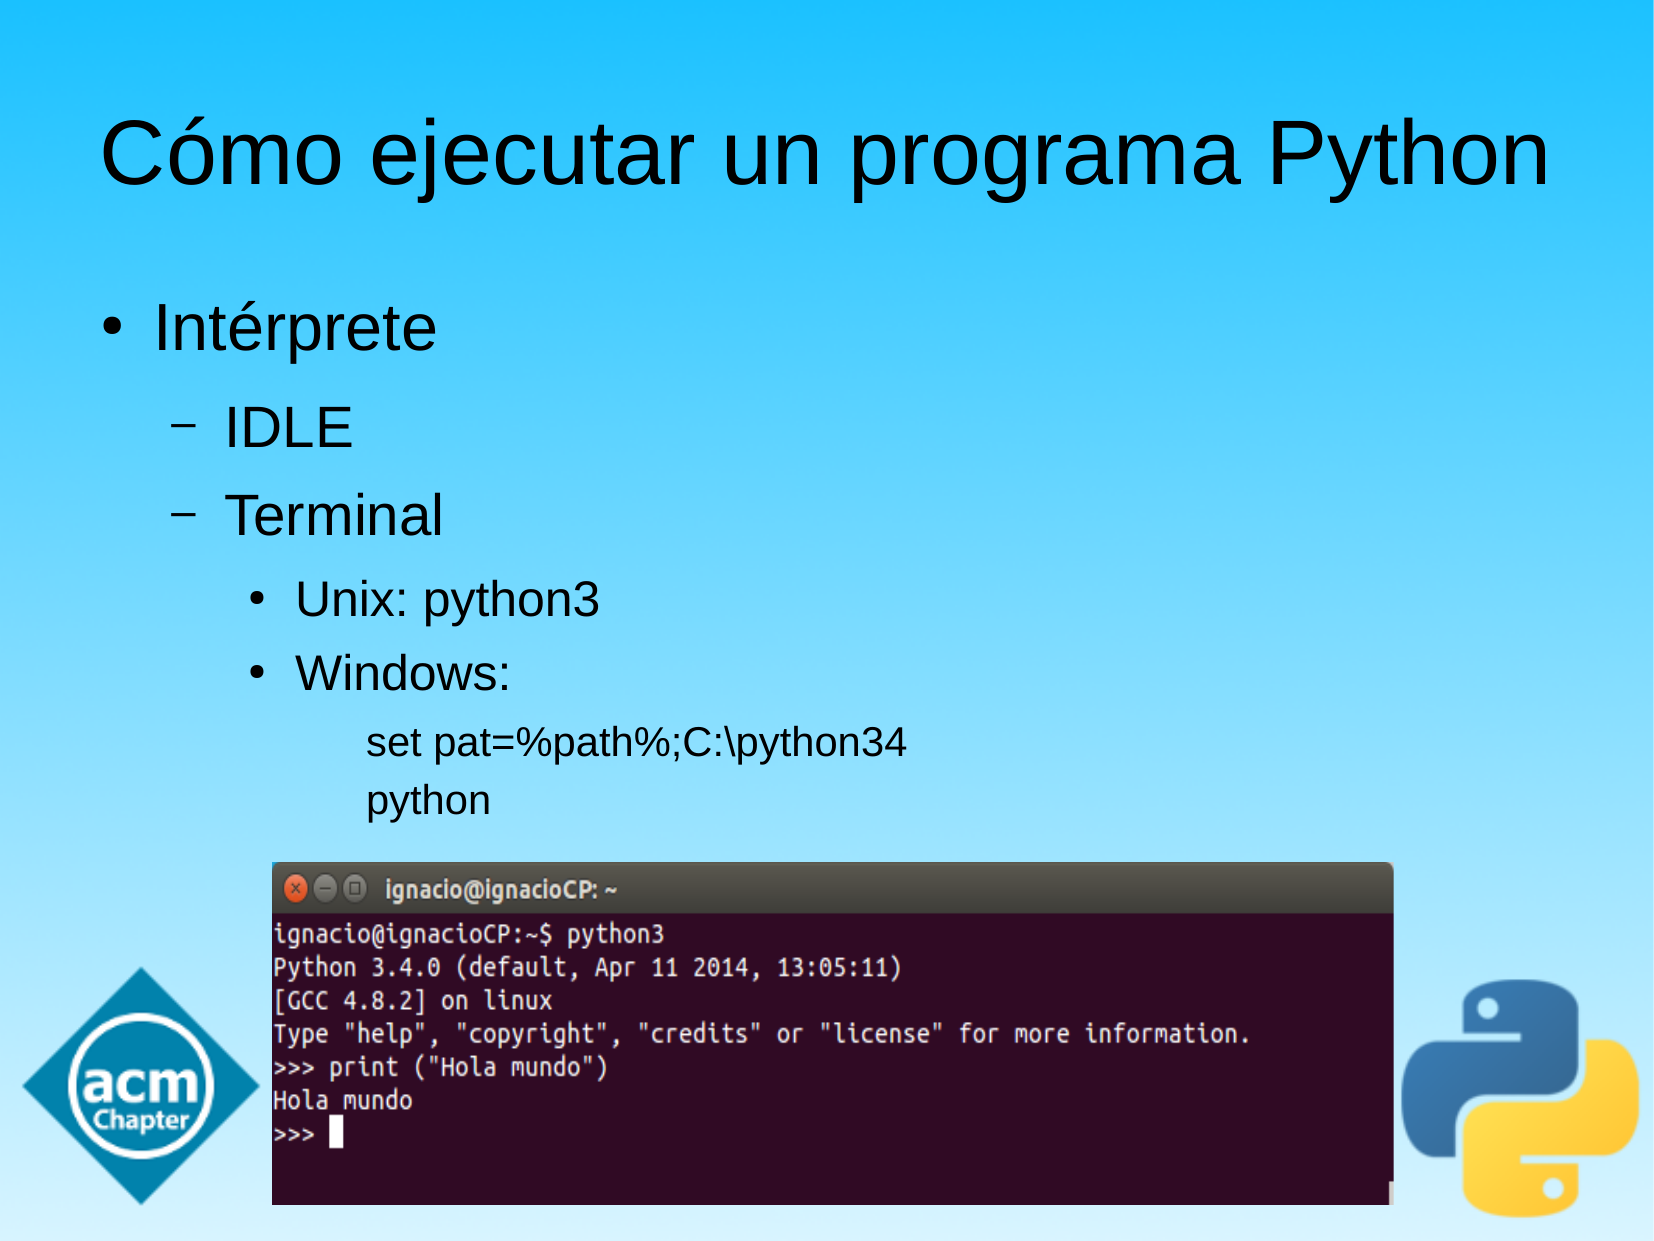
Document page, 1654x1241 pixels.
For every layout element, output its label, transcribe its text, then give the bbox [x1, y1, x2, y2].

list Intérprete IDLE Terminal Unix: python3 Windows: set pat=%path%;C:\python34 python [82, 290, 1571, 1010]
picture [0, 0, 1654, 1241]
title Cómo ejecutar un programa Python [82, 49, 1571, 257]
